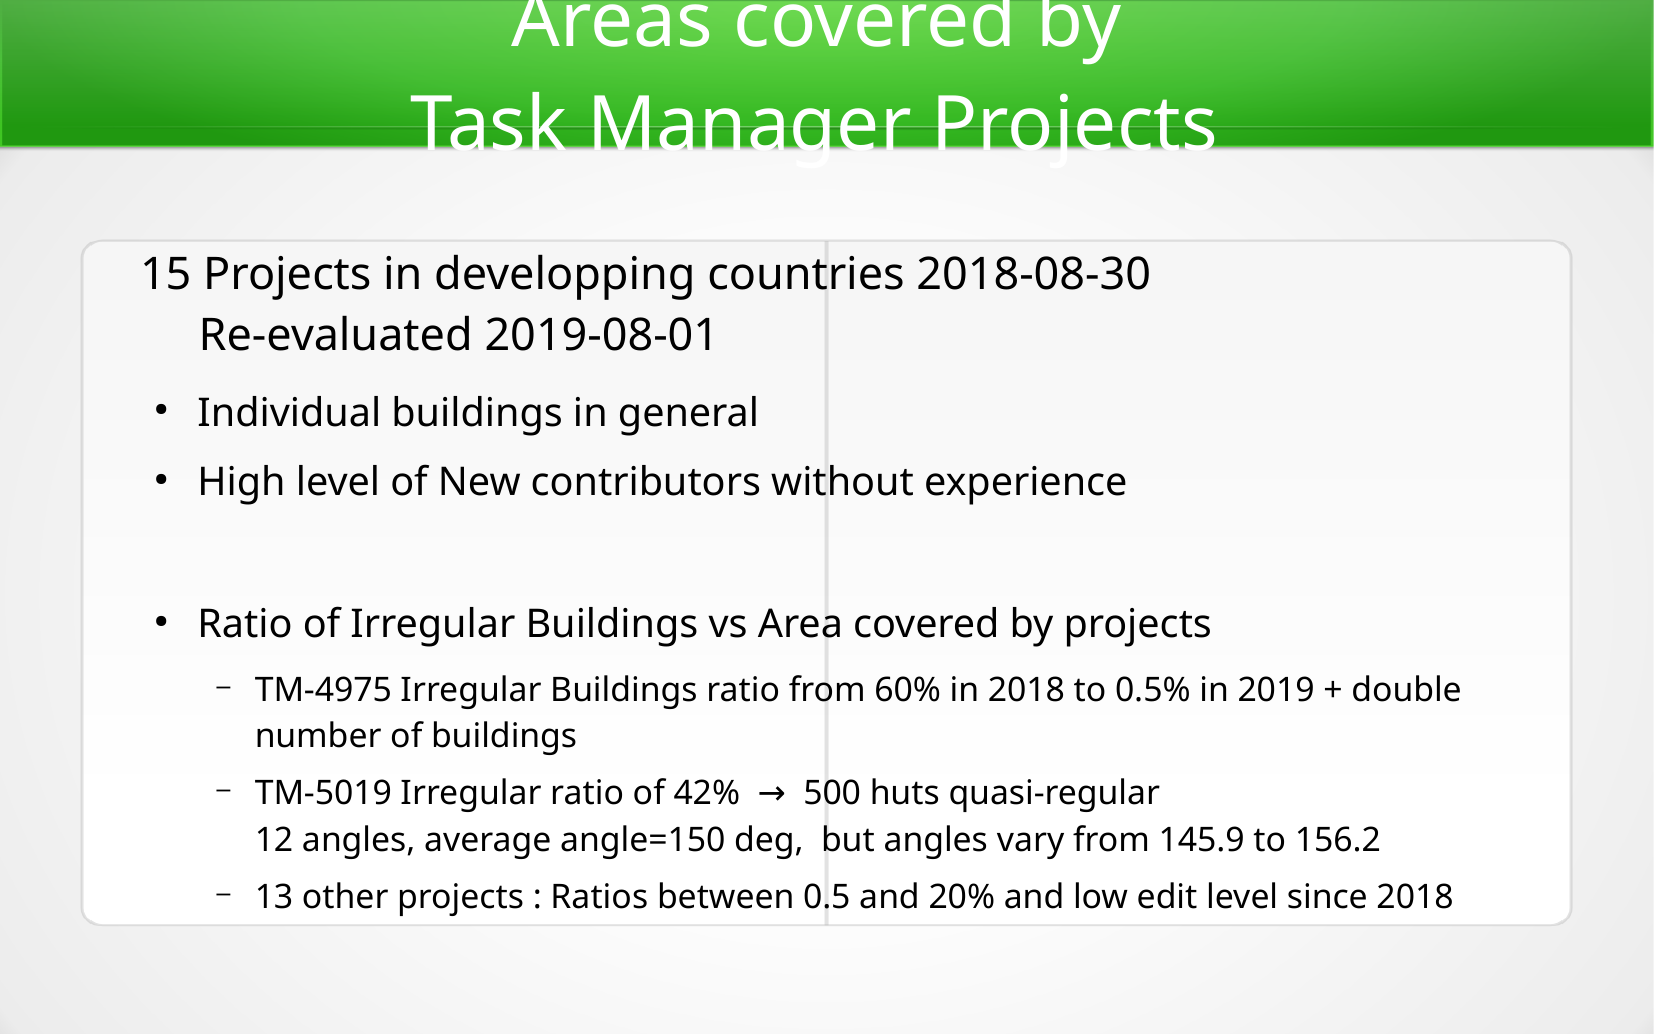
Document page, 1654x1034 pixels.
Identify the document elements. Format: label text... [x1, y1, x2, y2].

picture [0, 0, 1654, 1034]
title Areas covered by Task Manager Projects [82, 0, 1571, 173]
list 15 Projects in developping countries 2018-08-30 Re-evaluated 2019-08-01 Individual buildings in general High level of New contributors without experience Ratio of Irregular Buildings vs Area covered by projects TM-4975 Irregular Buildings ratio from 60% in 2018 to 0.5% in 2019 + double number of buildings TM-5019 Irregular ratio of 42% → 500 huts quasi-regular 12 angles, average angle=150 deg, but angles vary from 145.9 to 156.2 13 other projects : Ratios between 0.5 and 20% and low edit level since 2018 [82, 241, 1571, 926]
